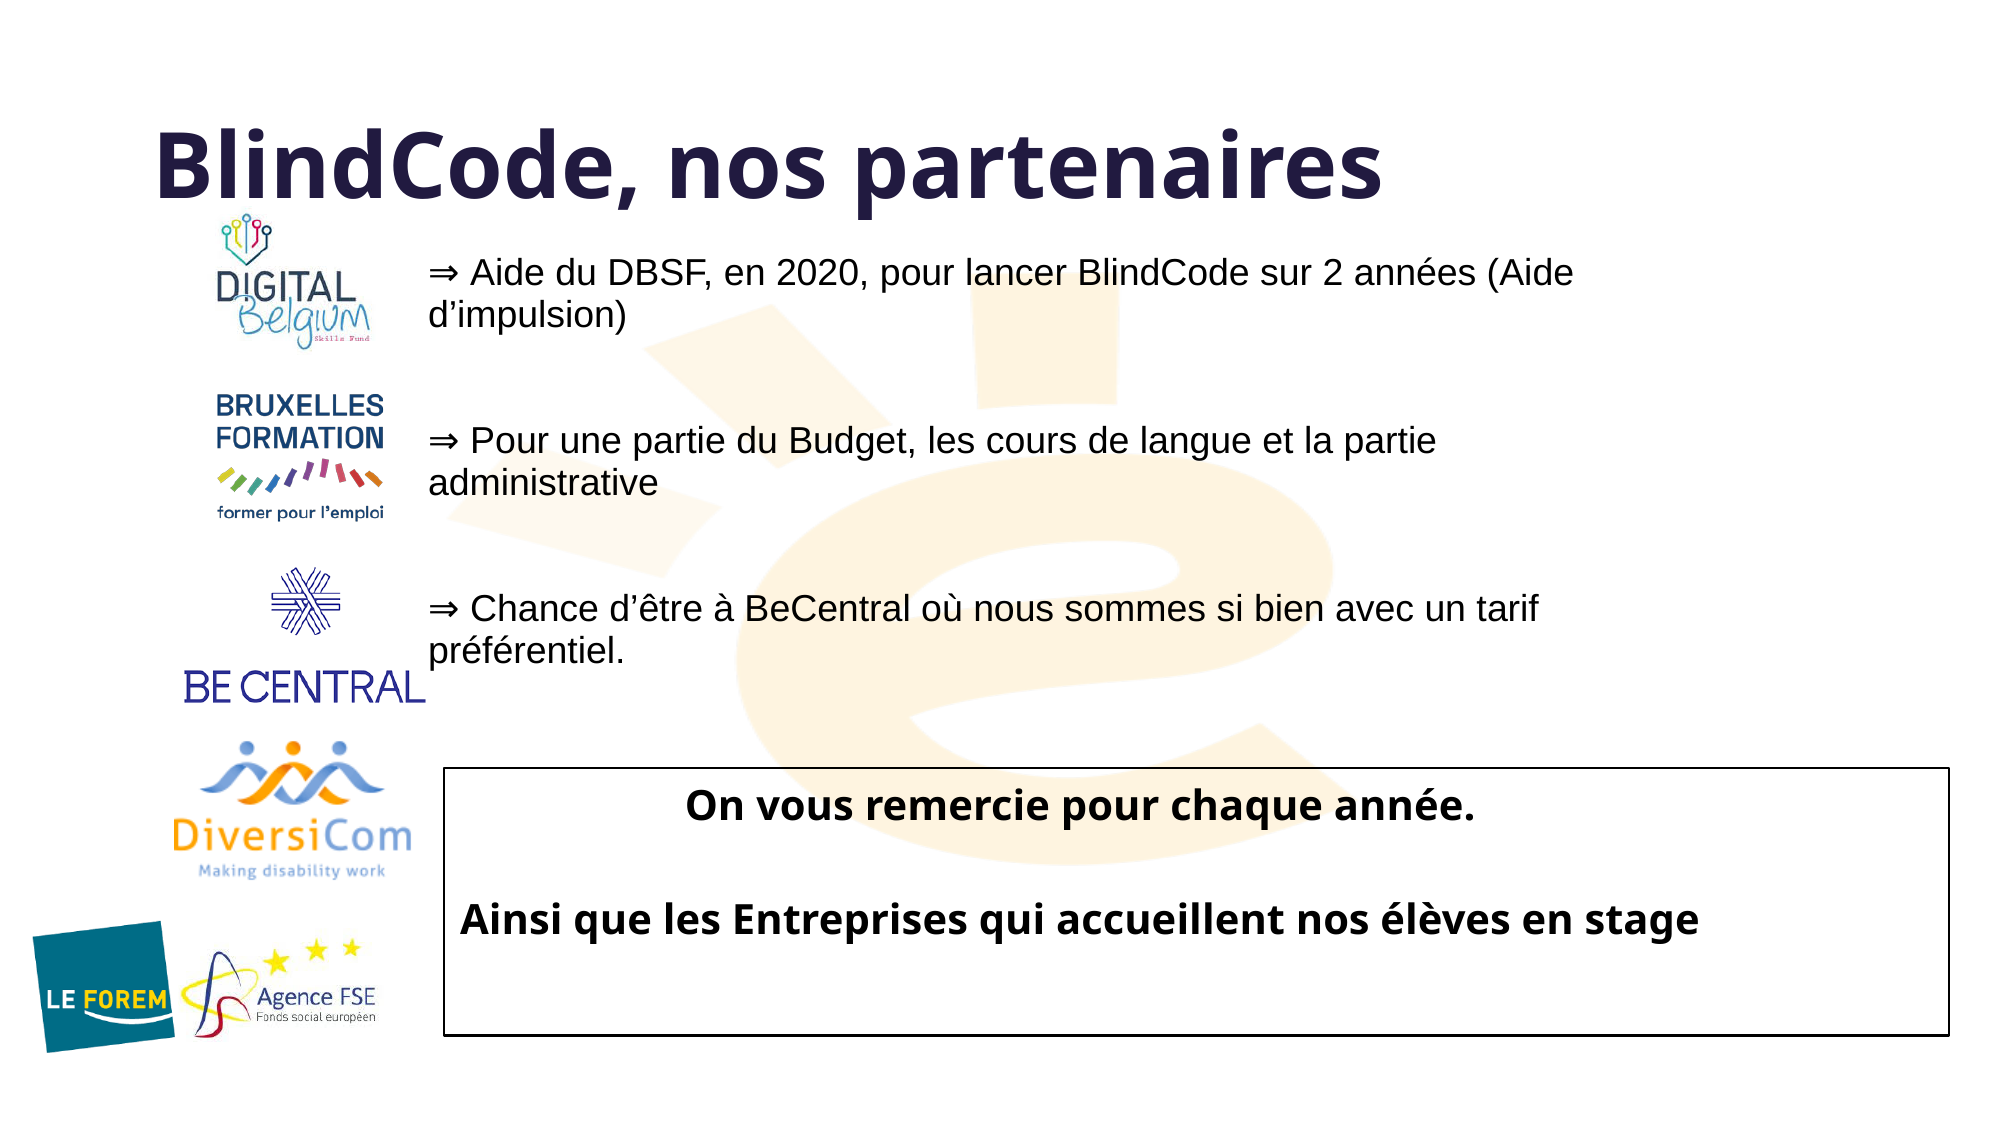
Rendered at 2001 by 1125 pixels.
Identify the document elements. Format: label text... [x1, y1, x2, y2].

picture [174, 737, 413, 886]
text_box ⇒ Aide du DBSF, en 2020, pour lancer BlindCode sur 2 années (Aide d’impulsion) ⇒ Pour une partie du Budget, les cours de langue et la partie administrative ⇒ Chance d’être à BeCentral où nous sommes si bien avec un tarif préférentiel. [413, 244, 1654, 932]
picture [177, 560, 413, 709]
picture [206, 383, 393, 532]
picture [147, 206, 444, 355]
text_box On vous remercie pour chaque année. Ainsi que les Entreprises qui accueillent nos élèves en stage [444, 767, 1949, 1036]
title BlindCode, nos partenaires [137, 59, 1863, 278]
picture [29, 913, 384, 1063]
